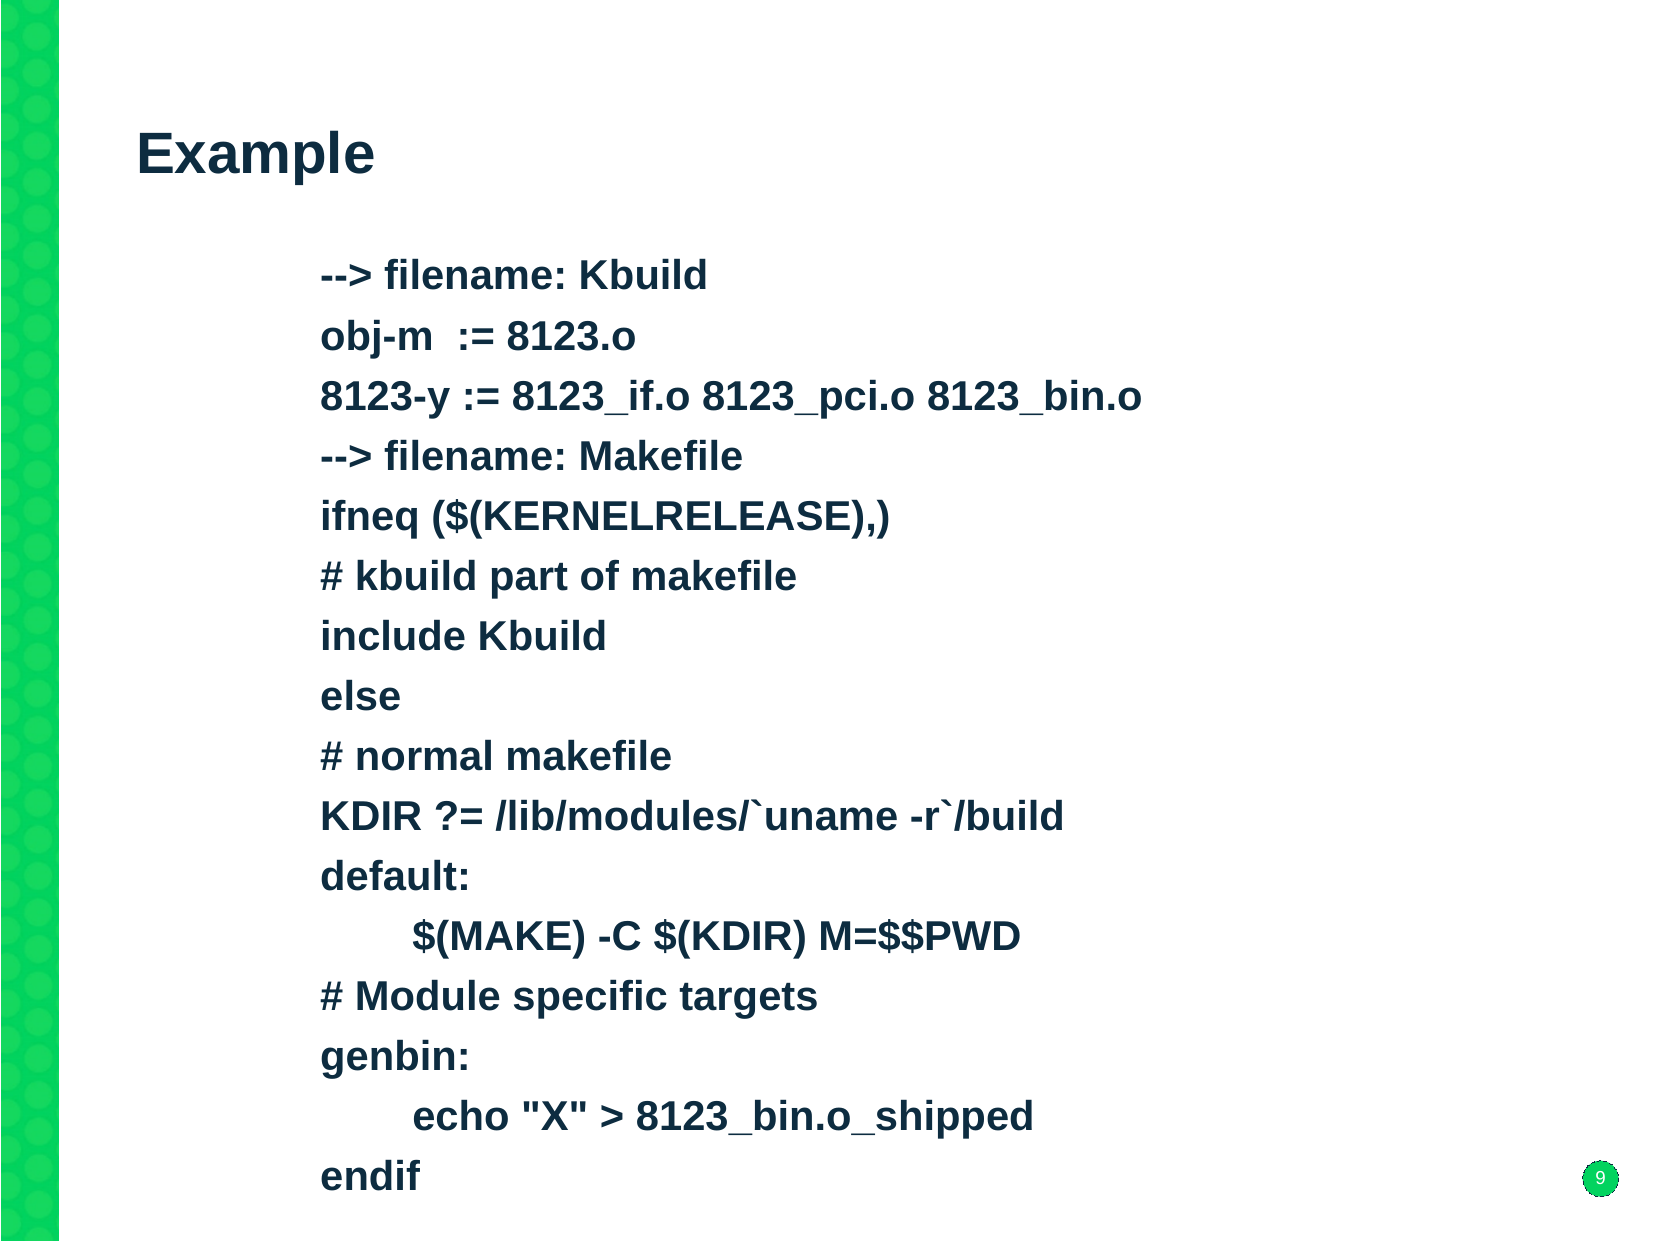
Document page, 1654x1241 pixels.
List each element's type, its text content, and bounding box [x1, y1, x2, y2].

list --> filename: Kbuild obj-m := 8123.o 8123-y := 8123_if.o 8123_pci.o 8123_bin.o --> filename: Makefile ifneq ($(KERNELRELEASE),) # kbuild part of makefile include Kbuild else # normal makefile KDIR ?= /lib/modules/`uname -r`/build default: $(MAKE) -C $(KDIR) M=$$PWD # Module specific targets genbin: echo "X" > 8123_bin.o_shipped endif [121, 240, 1531, 1050]
title Example [121, 49, 1531, 240]
picture [1, 0, 59, 1241]
